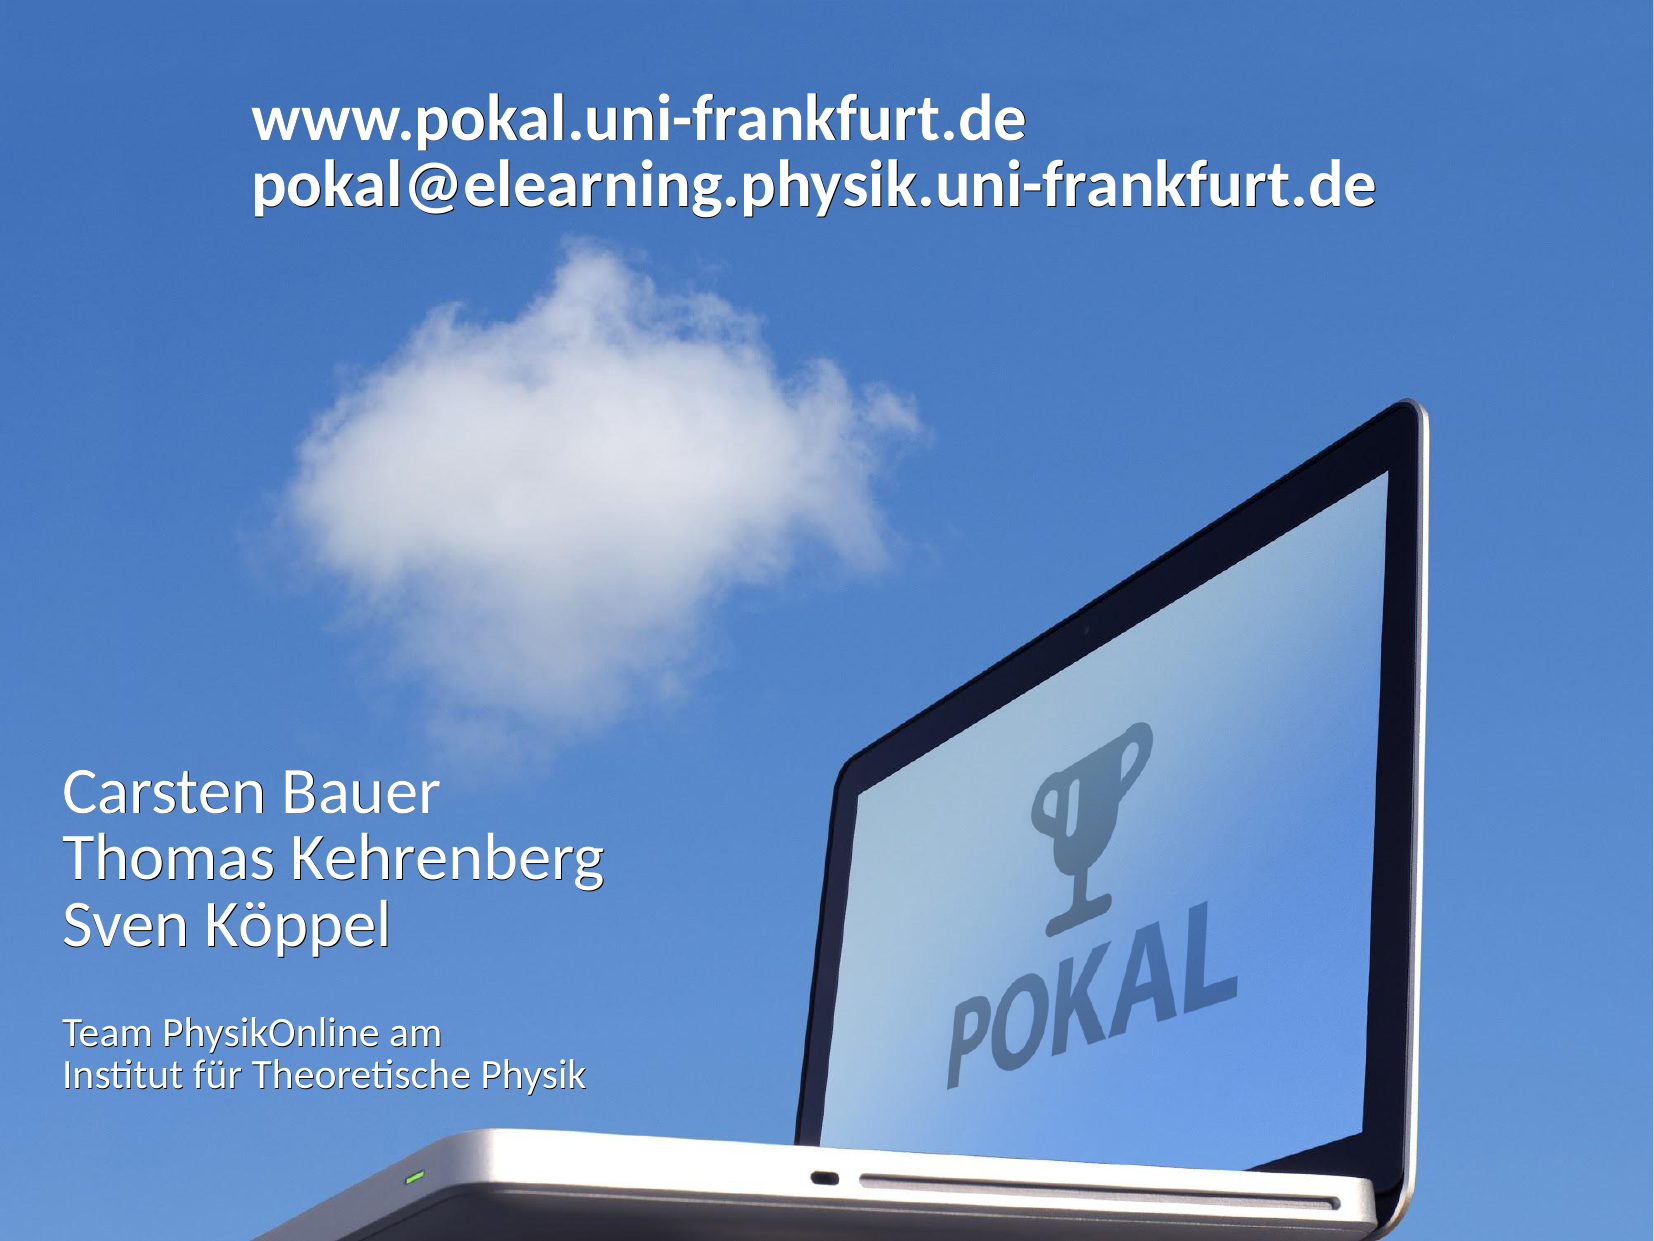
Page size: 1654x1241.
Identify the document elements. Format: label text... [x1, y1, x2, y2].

text_box www.pokal.uni-frankfurt.de pokal@elearning.physik.uni-frankfurt.de [236, 82, 1394, 312]
text_box Carsten Bauer Thomas Kehrenberg Sven Köppel Team PhysikOnline am Institut für Theoretische Physik [47, 755, 621, 1108]
picture [0, 0, 1654, 1241]
